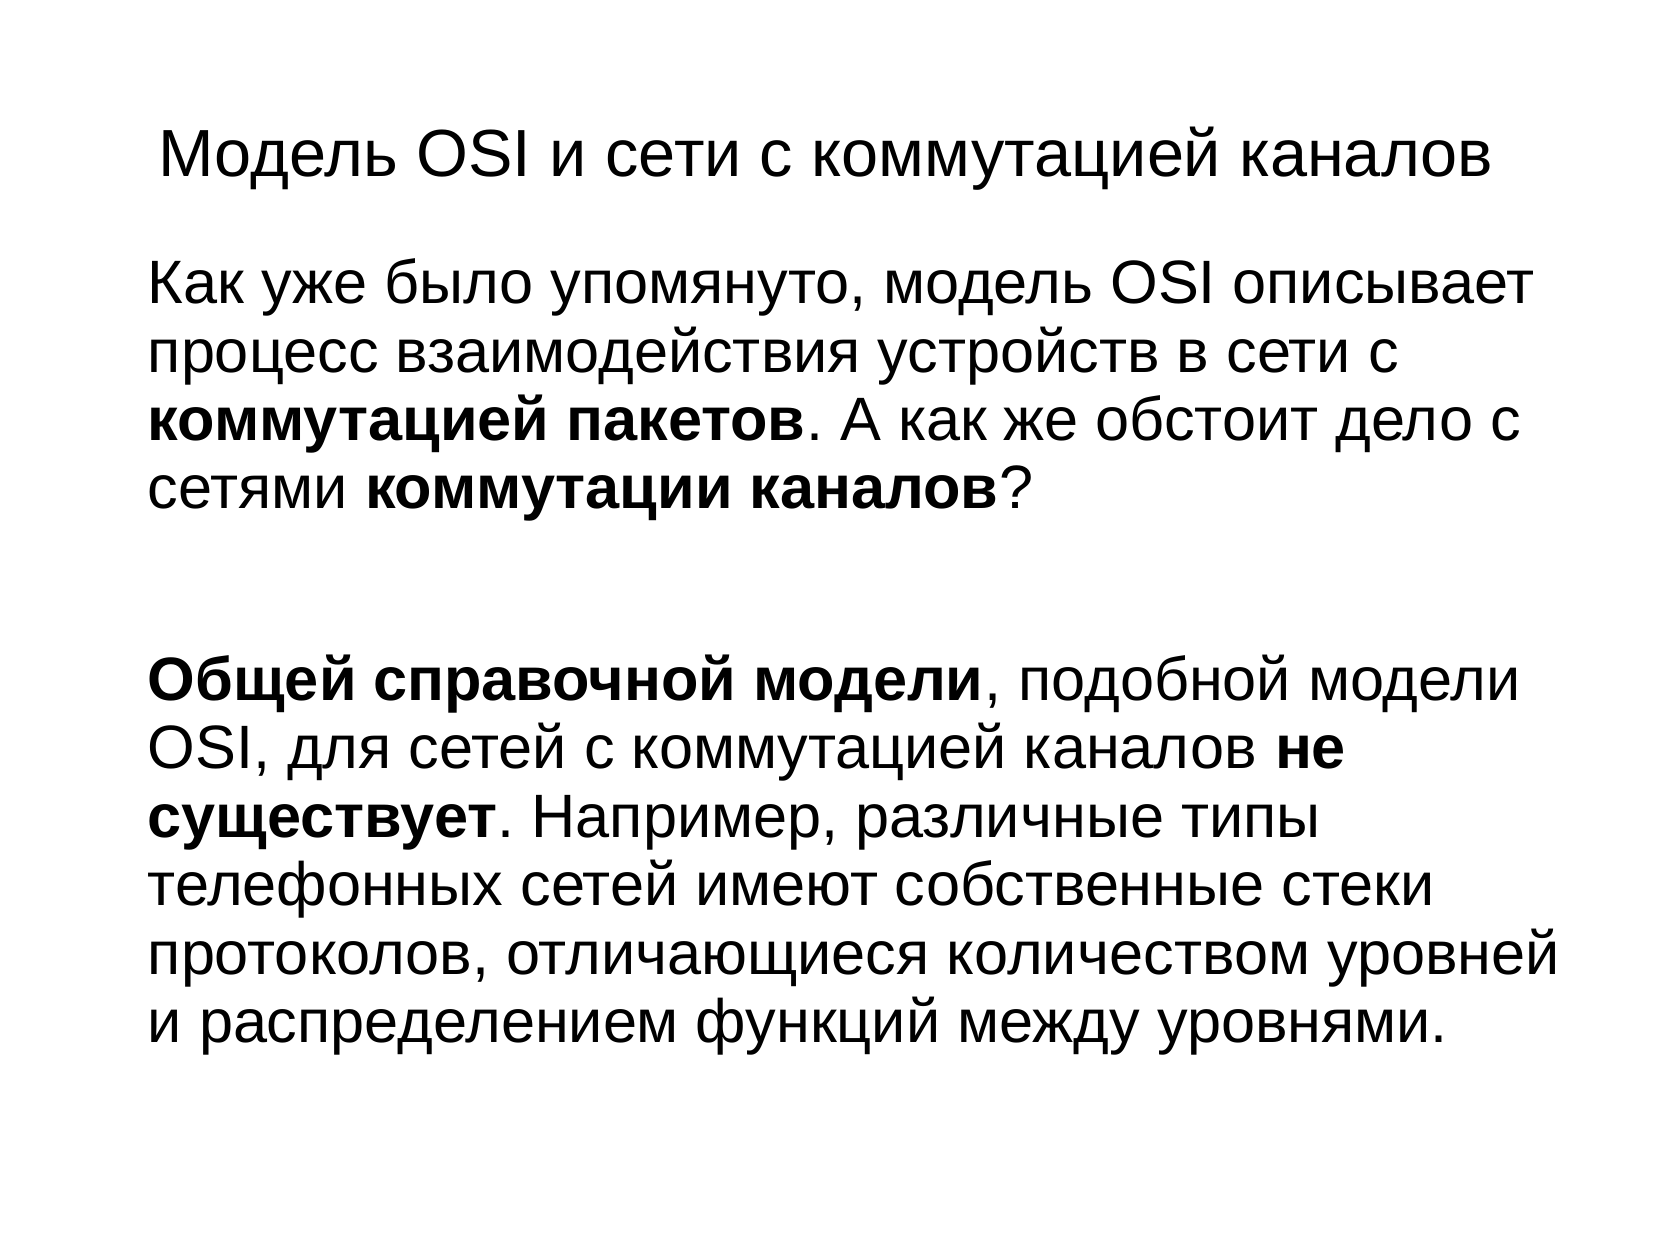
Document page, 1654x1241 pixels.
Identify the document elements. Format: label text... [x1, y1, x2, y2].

list Как уже было упомянуто, модель OSI описывает процесс взаимодействия устройств в сети с коммутацией пакетов. А как же обстоит дело с сетями коммутации каналов? Общей справочной модели, подобной модели OSI, для сетей с коммутацией каналов не существует. Например, различ­ные типы телефонных сетей имеют собственные стеки протоколов, отличающиеся коли­чеством уровней и распределением функций между уровнями. [82, 248, 1571, 1087]
title Модель OSI и сети с коммутацией каналов [82, 49, 1571, 248]
